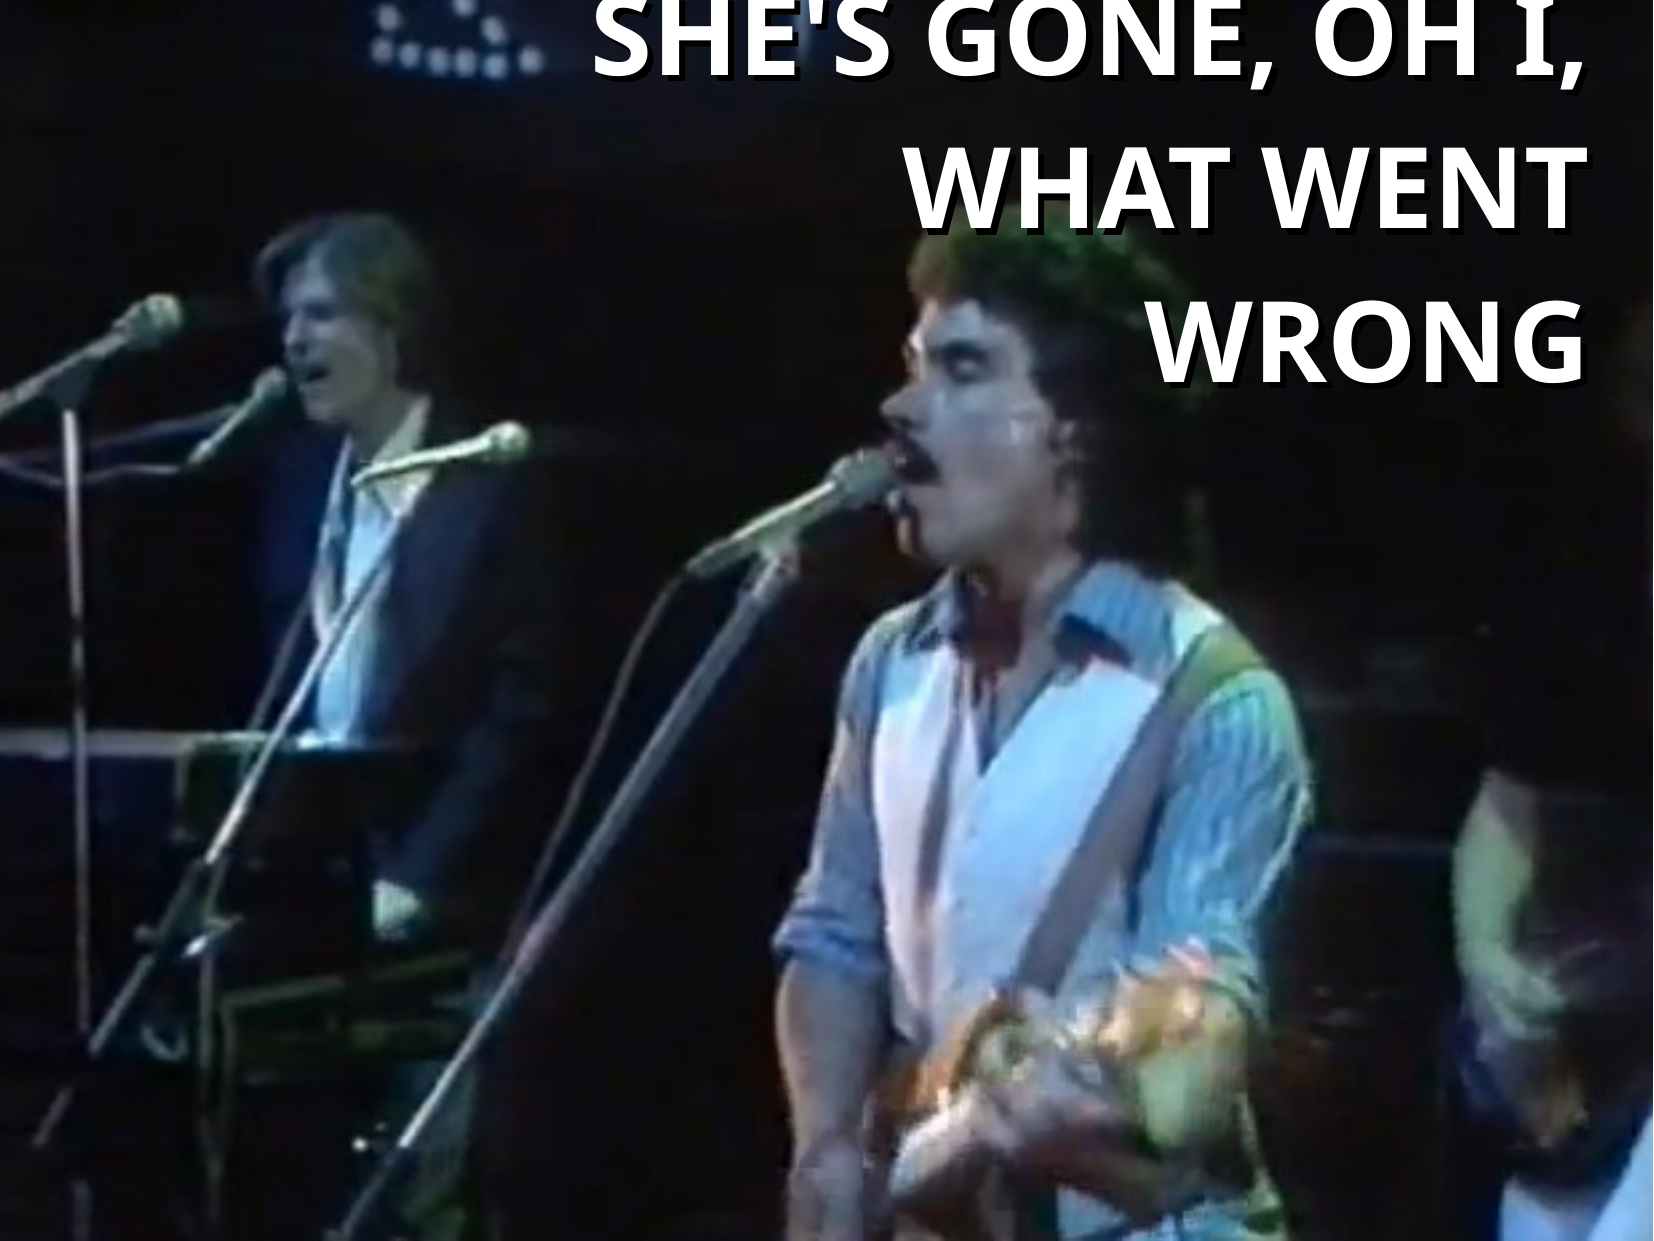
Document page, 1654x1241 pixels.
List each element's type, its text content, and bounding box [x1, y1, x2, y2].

picture [0, 0, 1653, 1241]
subtitle SHE'S GONE, OH I, WHAT WENT WRONG [527, 0, 1591, 371]
